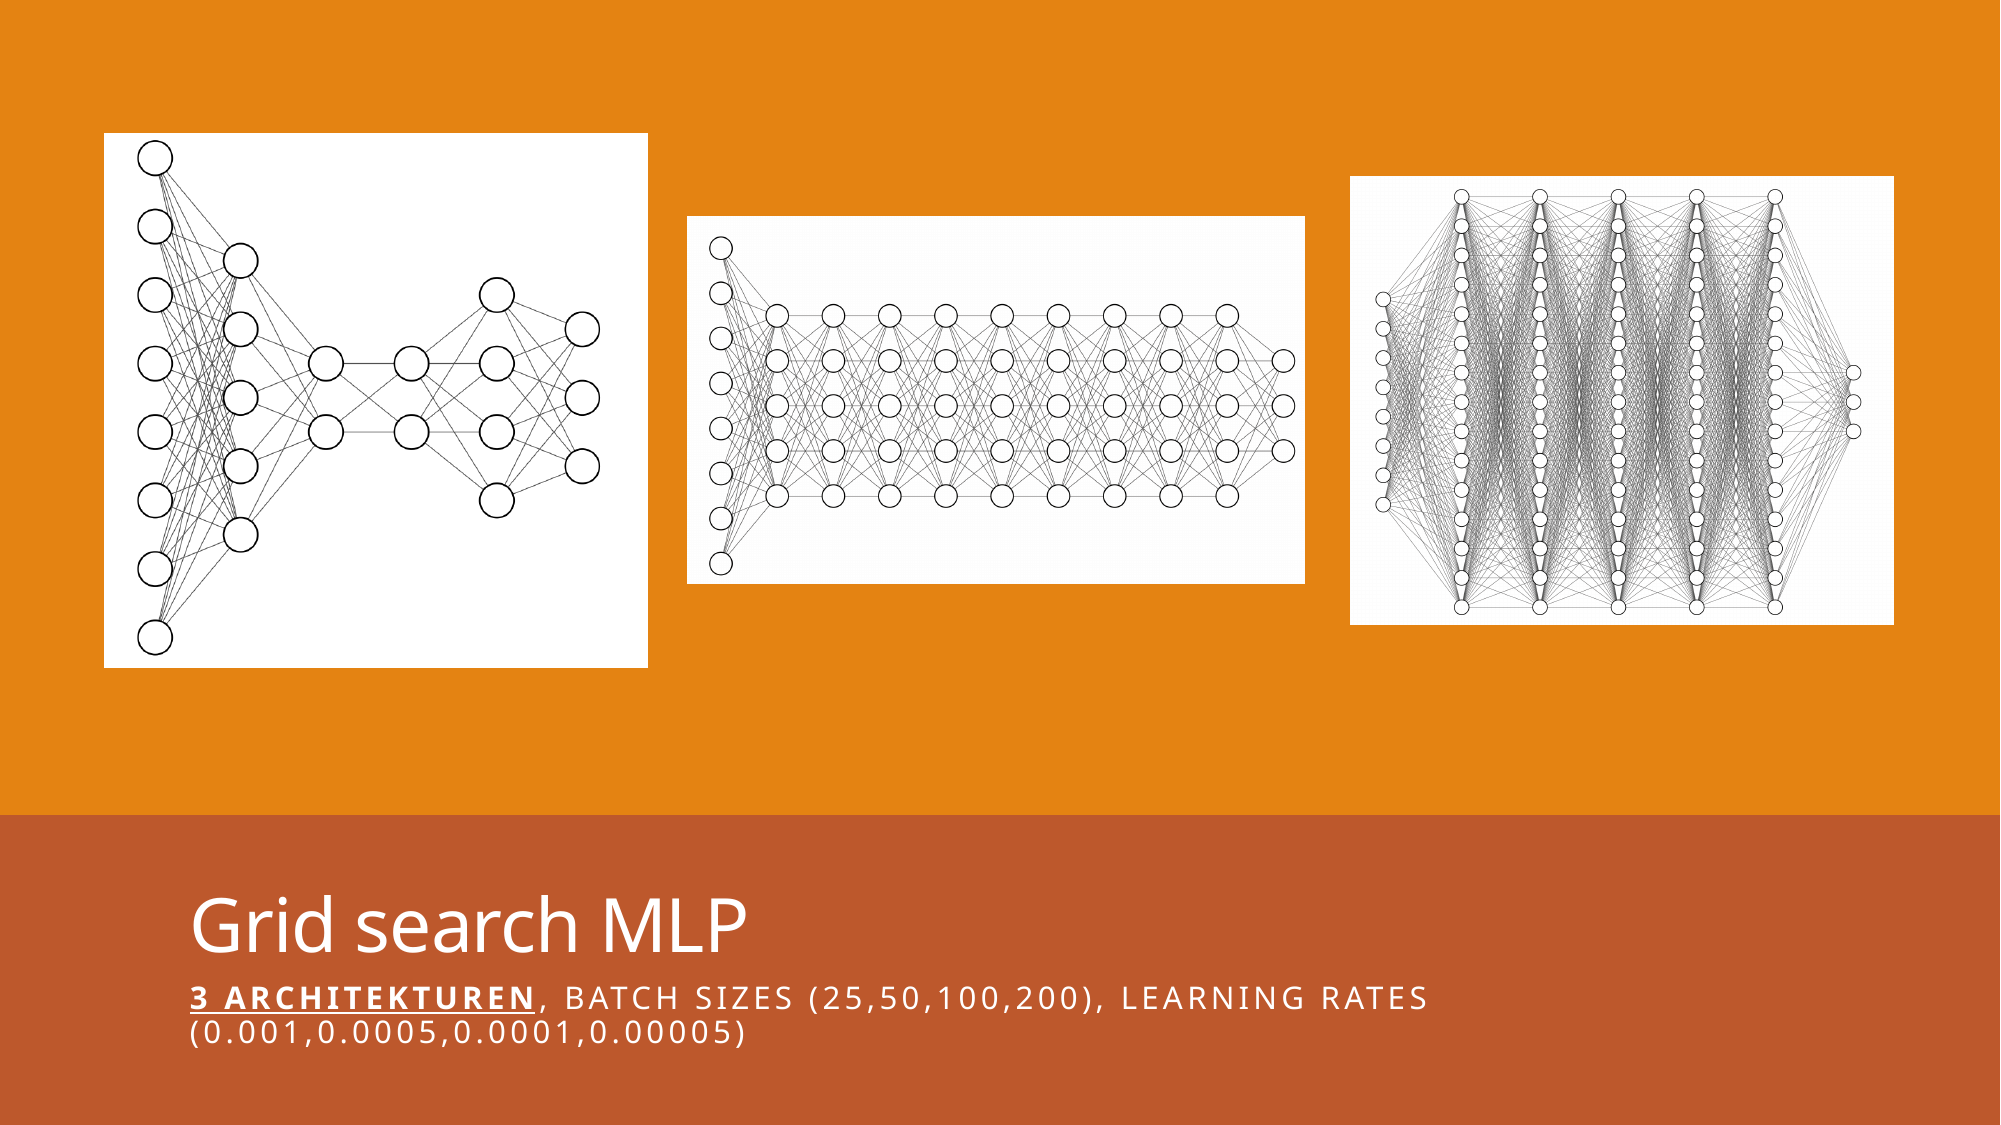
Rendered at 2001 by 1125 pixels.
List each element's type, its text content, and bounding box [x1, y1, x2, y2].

picture [687, 216, 1305, 585]
picture [104, 133, 648, 668]
list 3 Architekturen, batch sizes (25,50,100,200), learning rates (0.001,0.0005,0.0001,0.00005) [174, 975, 1825, 1065]
picture [1350, 176, 1894, 625]
title Grid search MLP [174, 840, 1825, 975]
text_box [0, 0, 2000, 1125]
